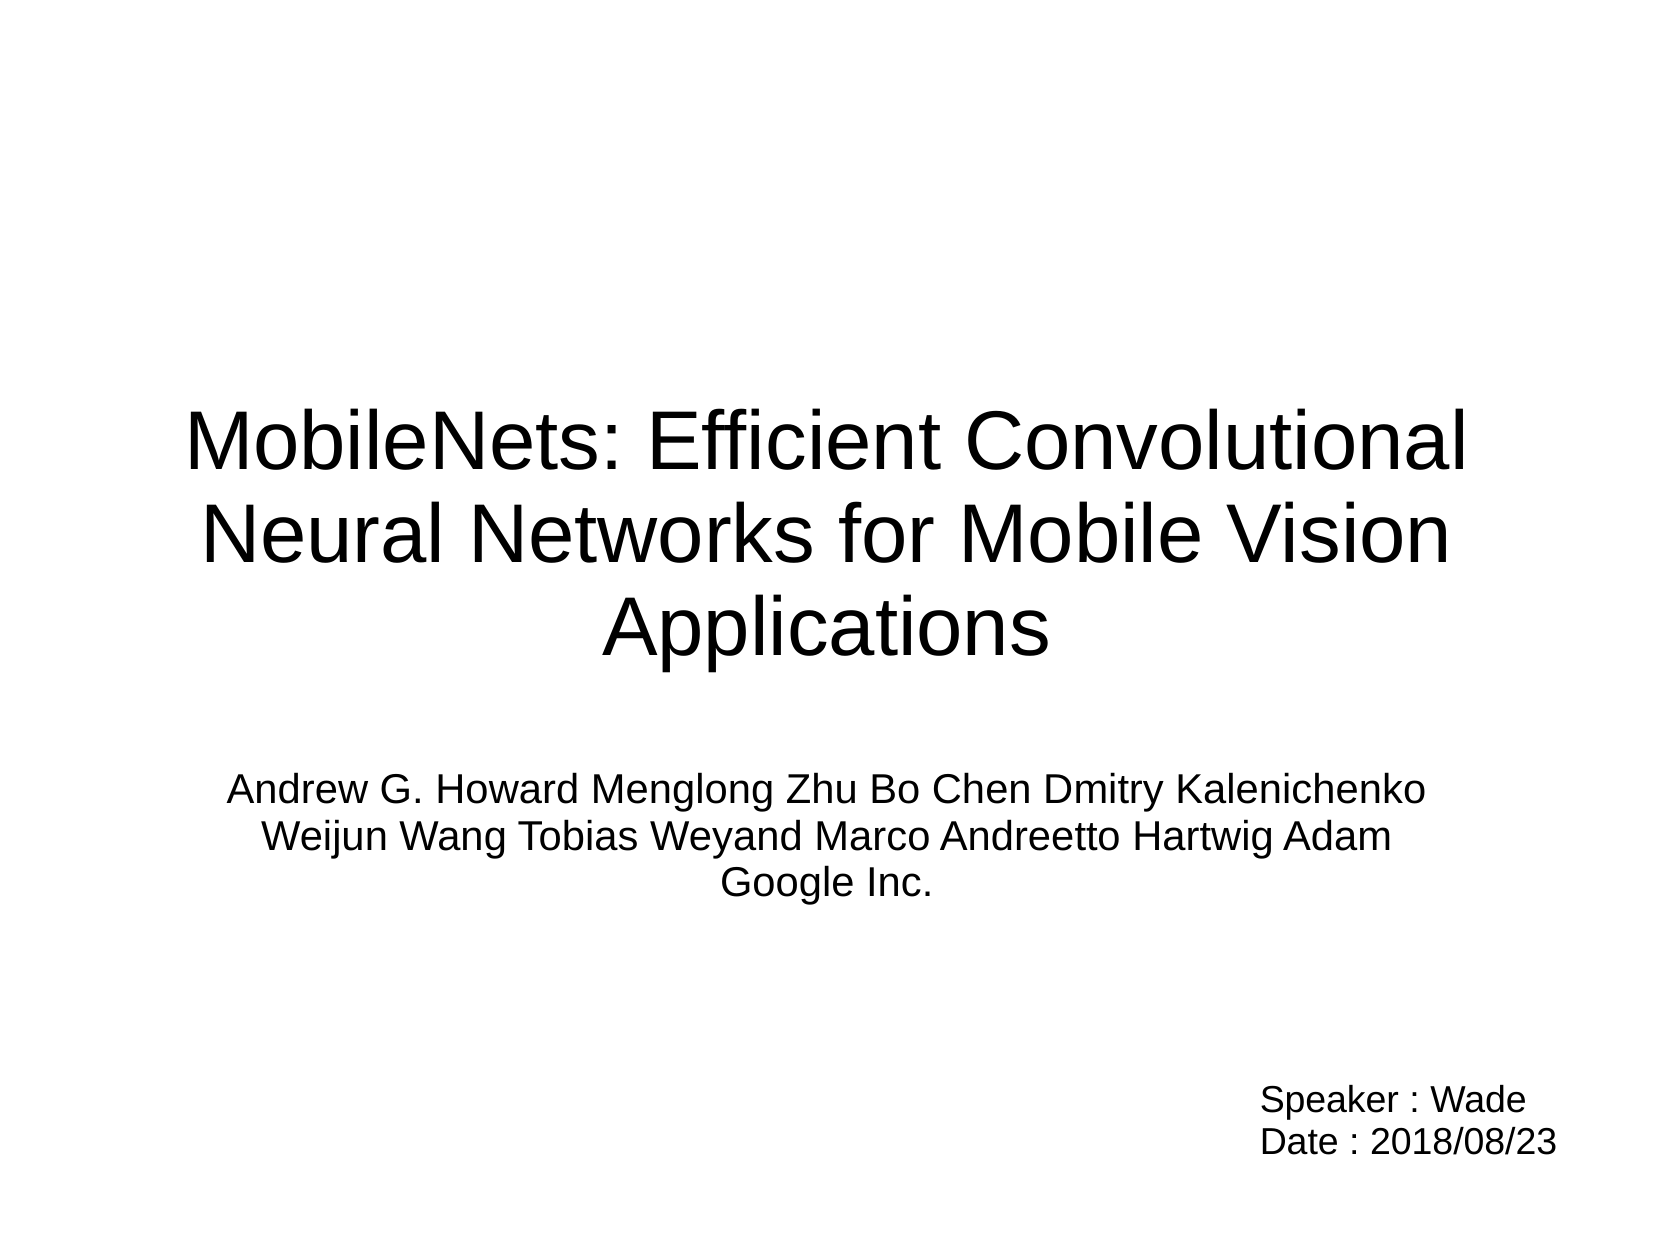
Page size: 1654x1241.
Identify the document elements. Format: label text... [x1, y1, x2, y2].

subtitle MobileNets: Efficient Convolutional Neural Networks for Mobile Vision Applications Andrew G. Howard Menglong Zhu Bo Chen Dmitry Kalenichenko Weijun Wang Tobias Weyand Marco Andreetto Hartwig Adam Google Inc. [82, 290, 1571, 1010]
text_box Speaker : Wade Date : 2018/08/23 [1245, 1071, 1591, 1171]
